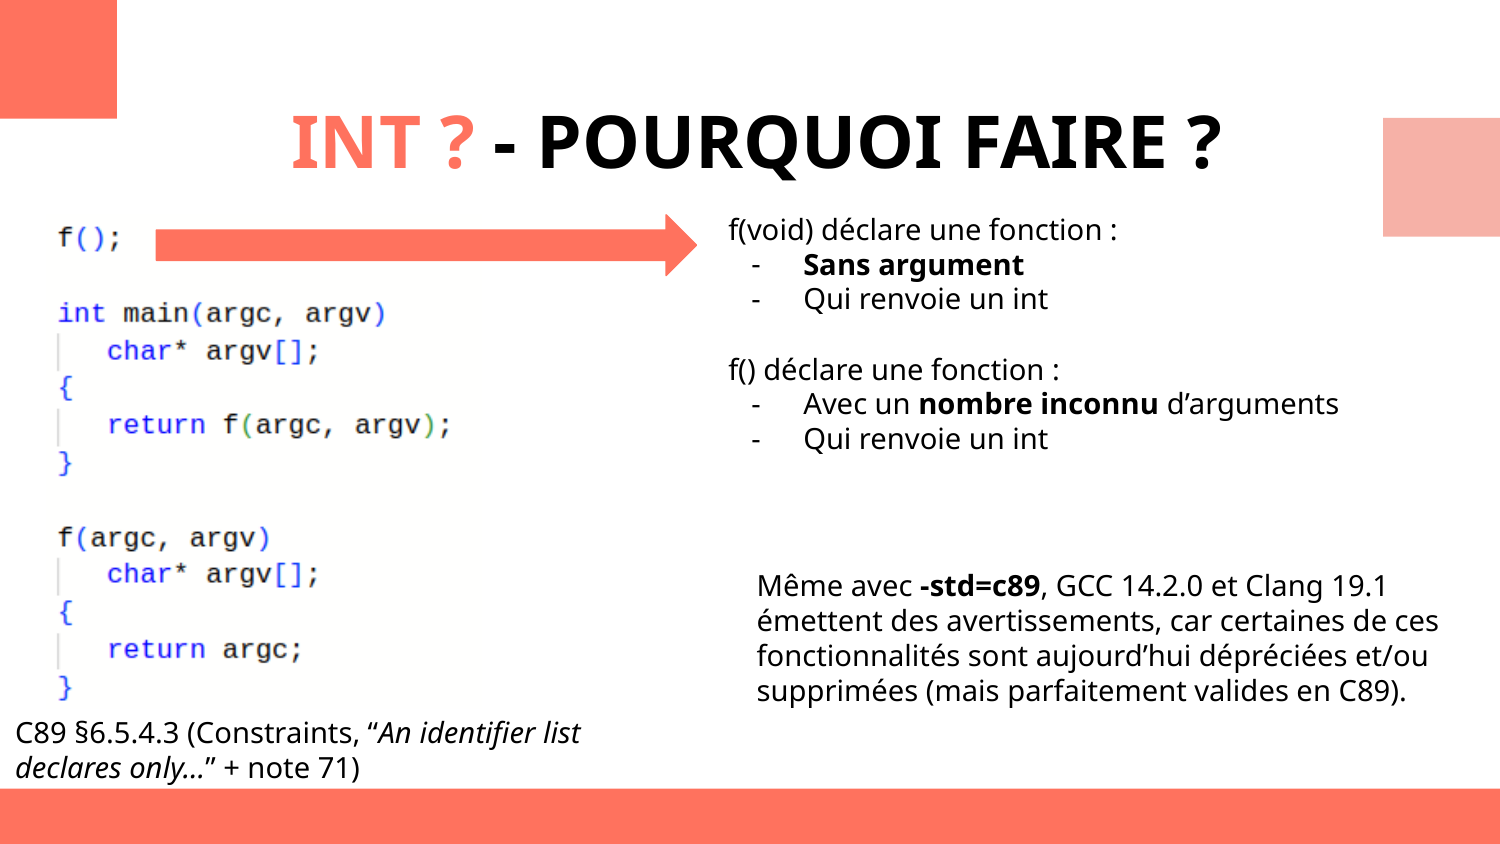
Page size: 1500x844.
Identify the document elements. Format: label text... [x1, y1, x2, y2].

title INT ? - POURQUOI FAIRE ? [105, 102, 1410, 177]
text_box [156, 214, 697, 276]
text_box f(void) déclare une fonction : Sans argument Qui renvoie un int f() déclare une fonction : Avec un nombre inconnu d’arguments Qui renvoie un int [713, 195, 1362, 519]
text_box C89 §6.5.4.3 (Constraints, “An identifier list declares only…” + note 71) [0, 699, 680, 787]
text_box Même avec -std=c89, GCC 14.2.0 et Clang 19.1 émettent des avertissements, car certaines de ces fonctionnalités sont aujourd’hui dépréciées et/ou supprimées (mais parfaitement valides en C89). [741, 552, 1500, 736]
picture [46, 214, 482, 699]
